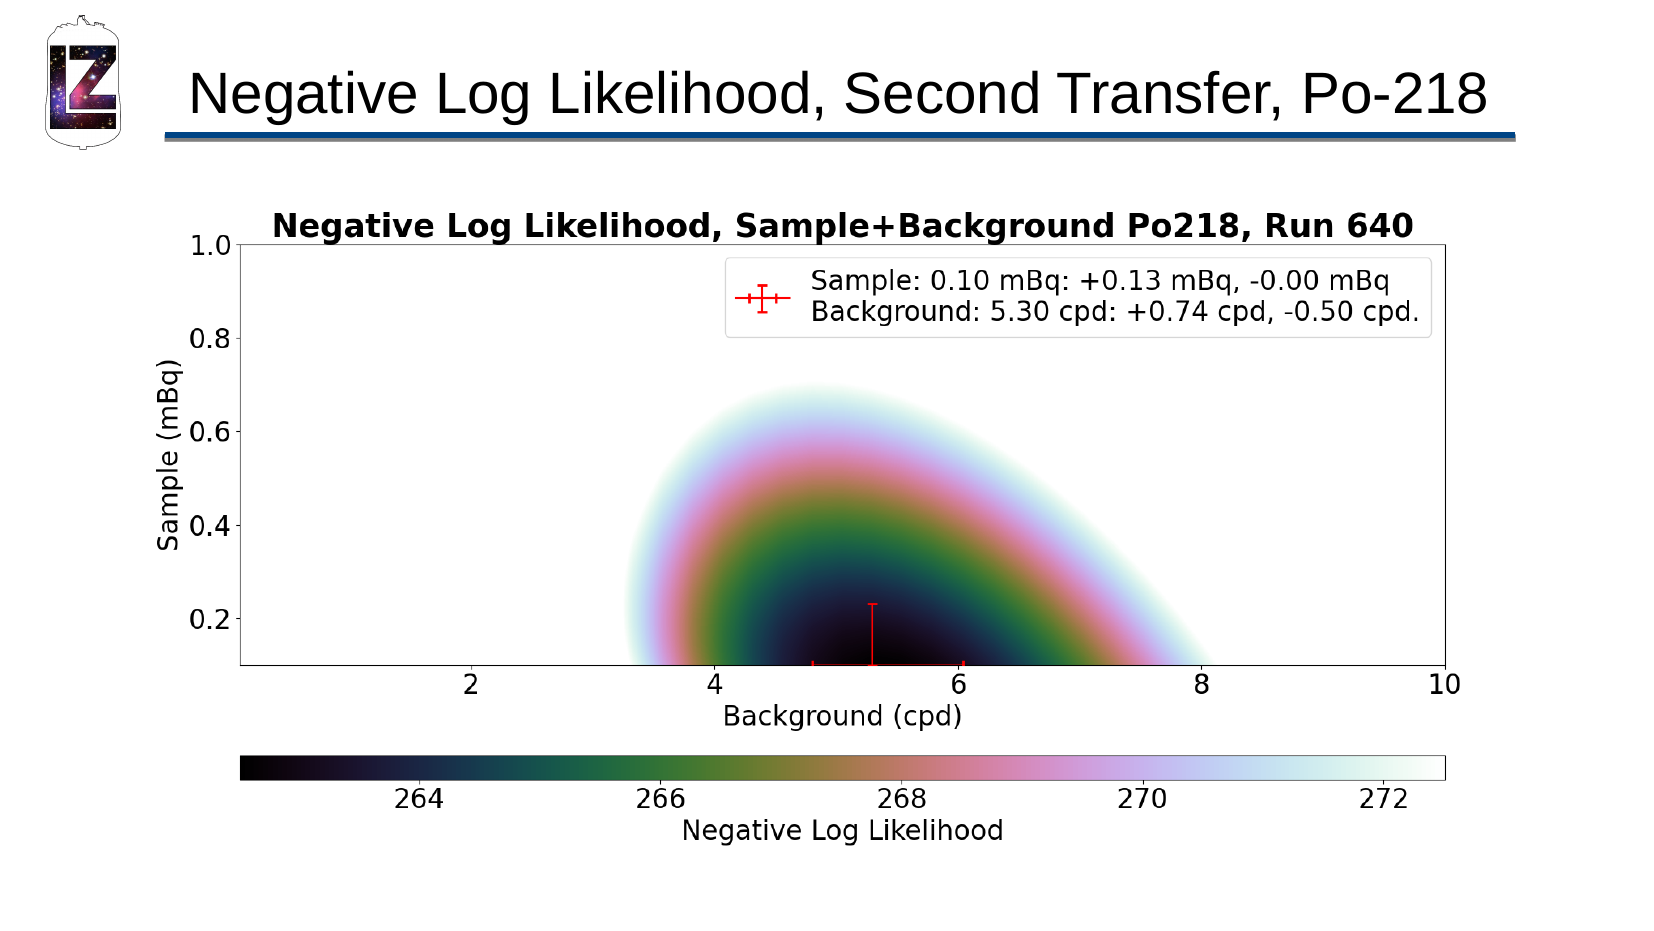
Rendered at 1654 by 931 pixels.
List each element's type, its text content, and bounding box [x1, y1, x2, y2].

title Negative Log Likelihood, Second Transfer, Po-218 [165, 37, 1516, 150]
picture [15, 15, 1600, 931]
